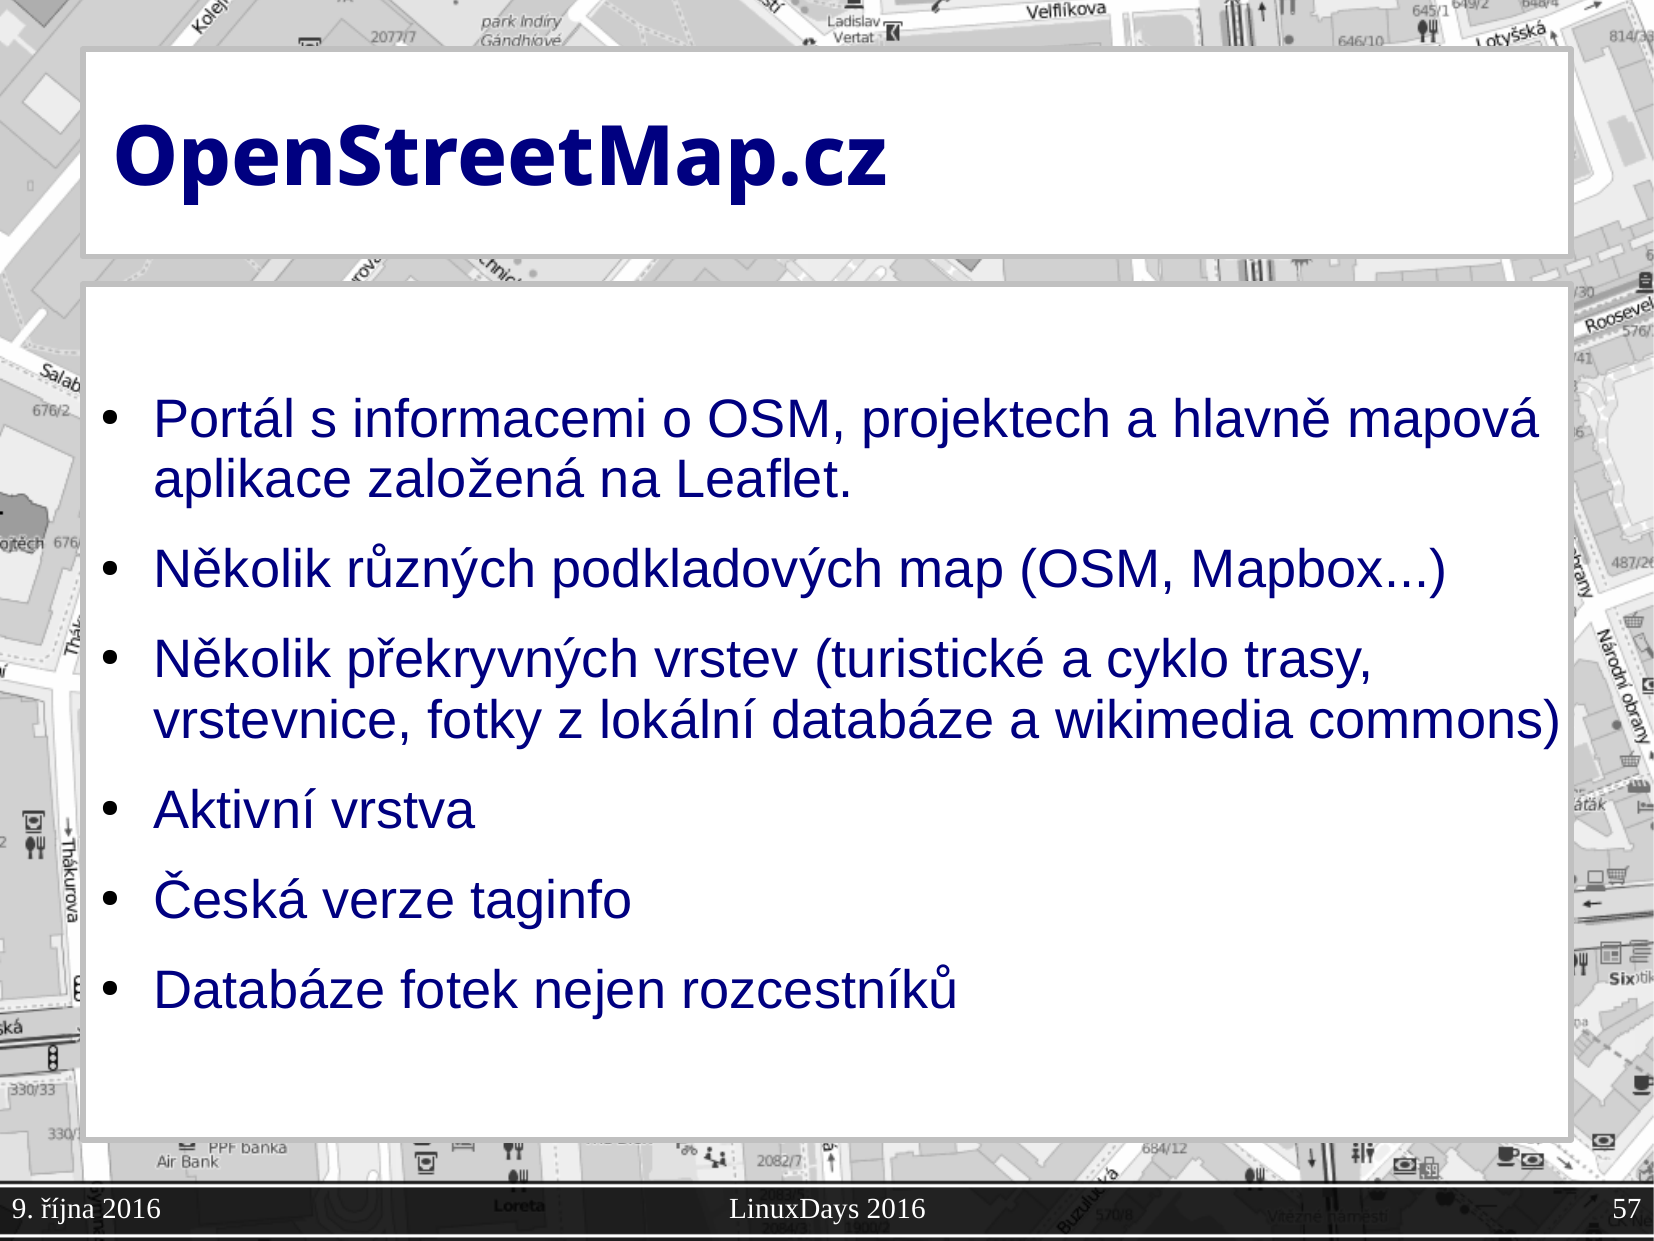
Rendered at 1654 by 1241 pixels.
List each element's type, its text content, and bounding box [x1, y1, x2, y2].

title OpenStreetMap.cz [82, 49, 1571, 257]
picture [0, 0, 1654, 1241]
list Portál s informacemi o OSM, projektech a hlavně mapová aplikace založená na Leaflet. Několik různých podkladových map (OSM, Mapbox...) Několik překryvných vrstev (turistické a cyklo trasy, vrstevnice, fotky z lokální databáze a wikimedia commons) Aktivní vrstva Česká verze taginfo Databáze fotek nejen rozcestníků [82, 284, 1571, 1140]
